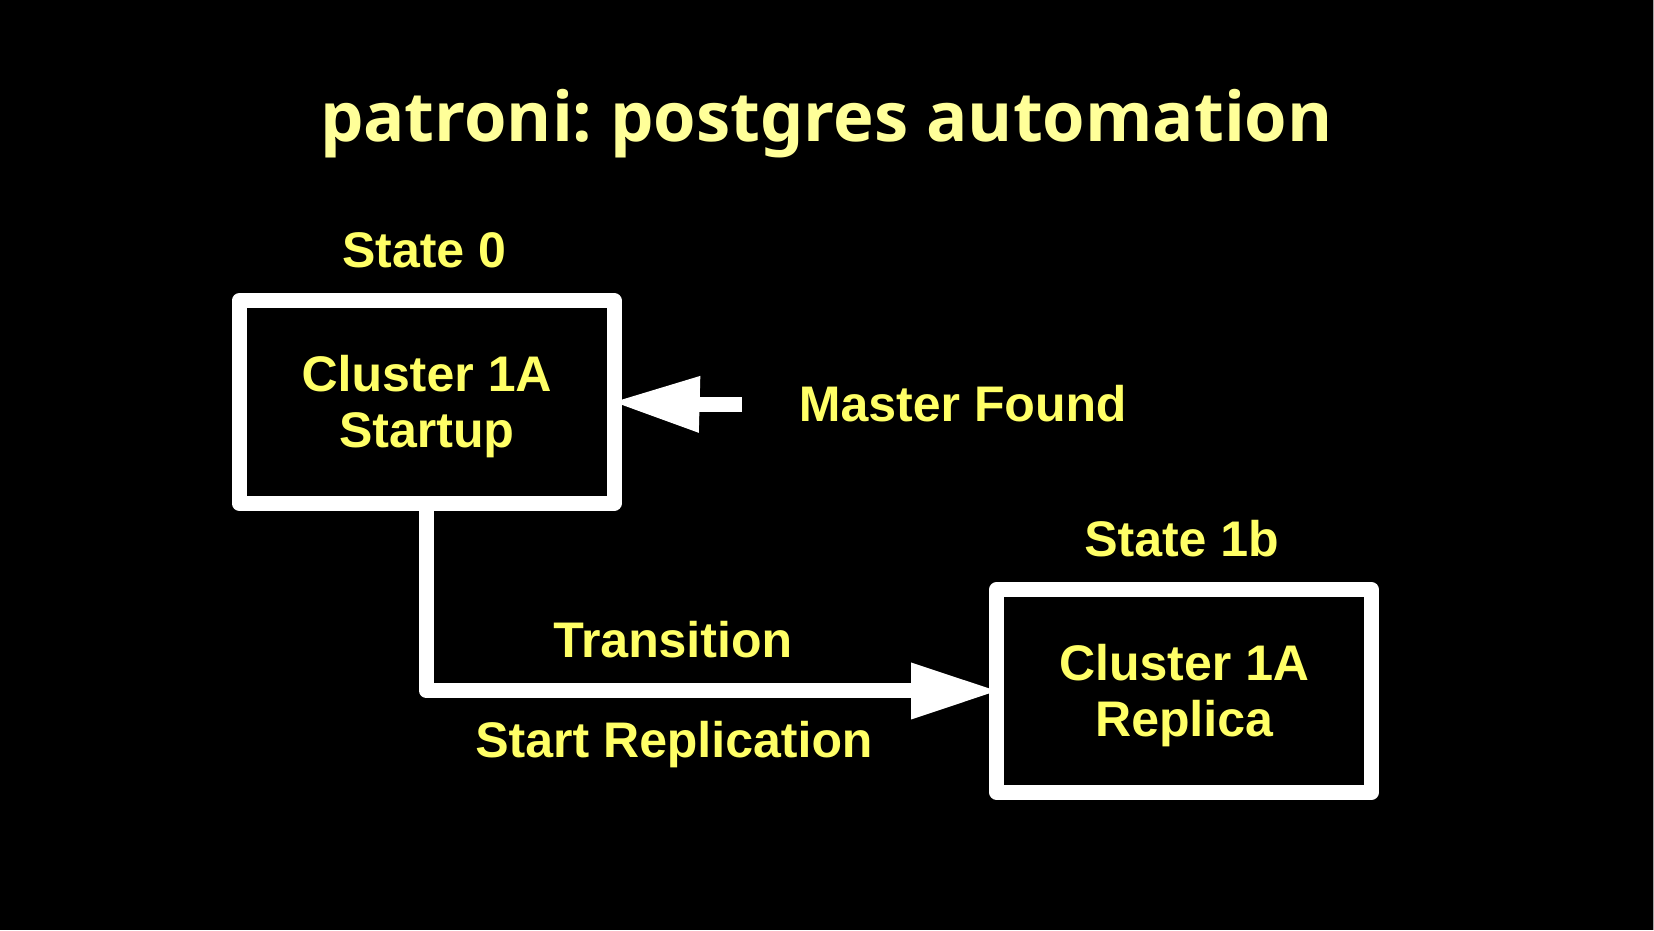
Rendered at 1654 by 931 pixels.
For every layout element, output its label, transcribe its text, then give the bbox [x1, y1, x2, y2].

text_box Cluster 1A Replica [996, 589, 1372, 793]
title patroni: postgres automation [82, 37, 1571, 193]
text_box State 1b [1041, 504, 1322, 575]
text_box Master Found [741, 369, 1185, 440]
text_box Cluster 1A Startup [239, 300, 615, 504]
text_box State 0 [284, 215, 565, 286]
text_box Start Replication [441, 705, 907, 776]
text_box Transition [532, 604, 813, 676]
